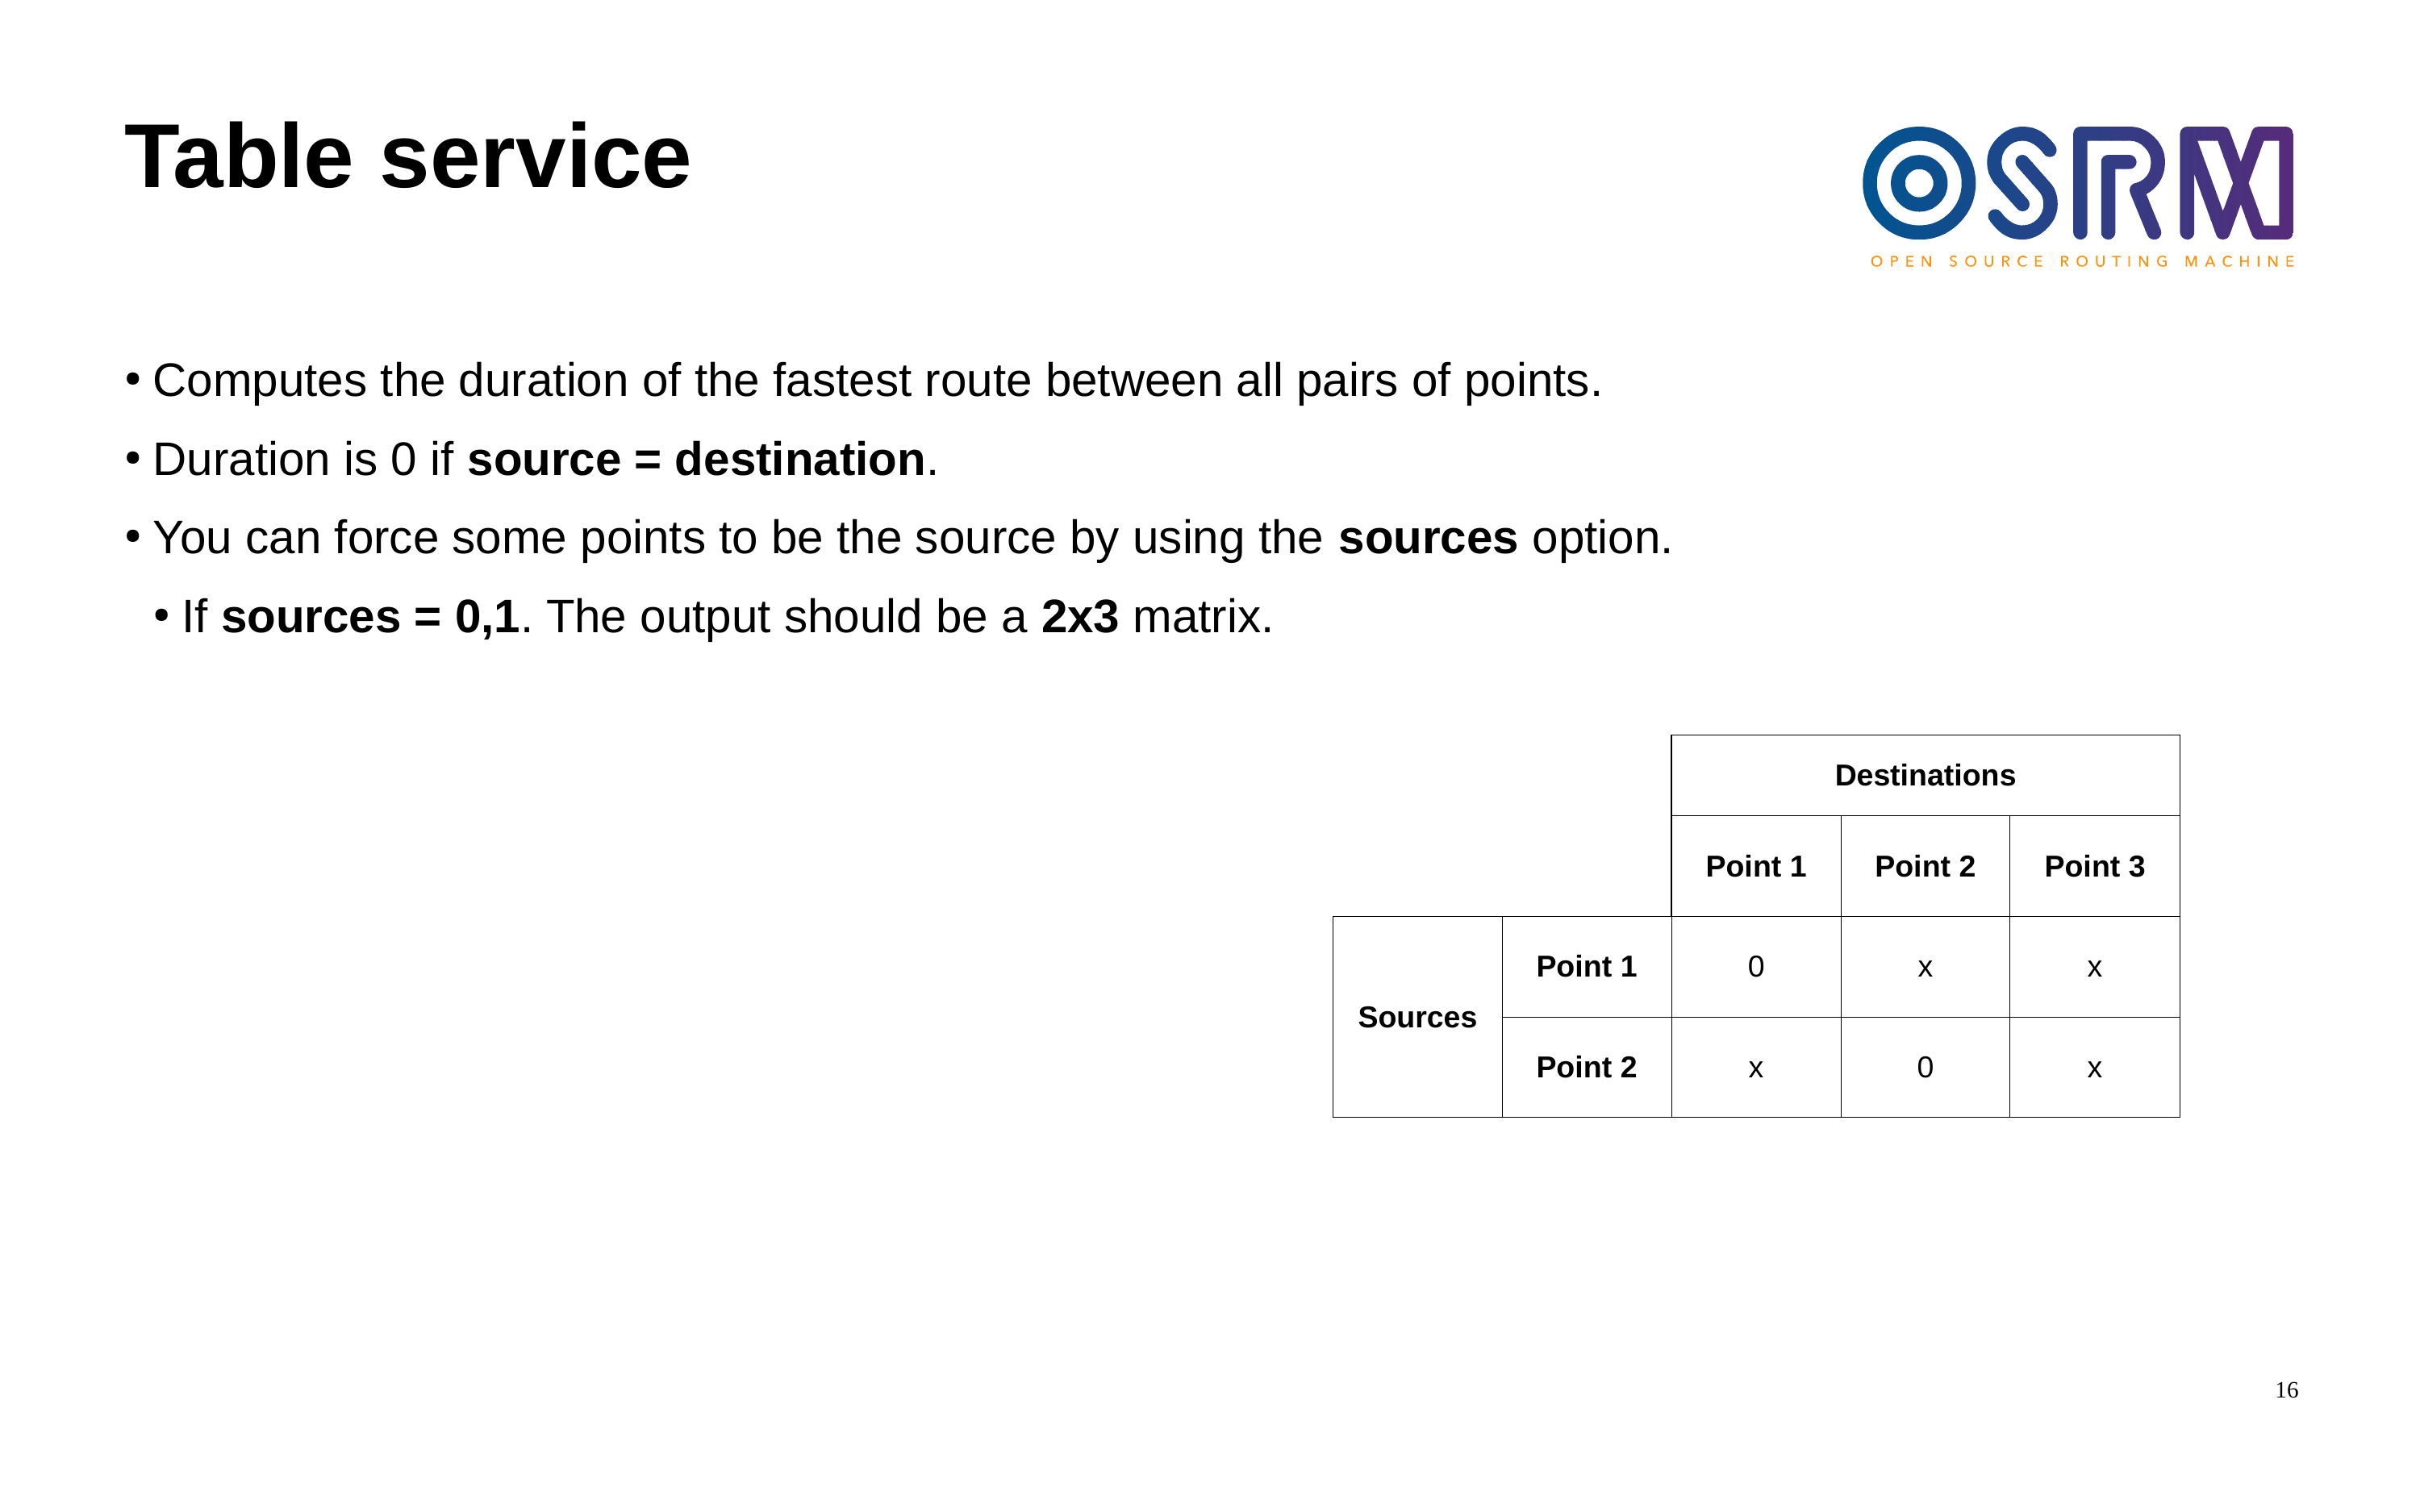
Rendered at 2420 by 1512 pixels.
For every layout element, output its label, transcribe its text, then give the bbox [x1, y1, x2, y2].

table_cell x [2010, 917, 2180, 1017]
table_header Destinations [1672, 735, 2180, 815]
table_cell [1333, 816, 1502, 916]
table_cell Point 2 [1842, 816, 2009, 916]
table_cell Point 3 [2010, 816, 2180, 916]
table_cell x [1842, 917, 2009, 1017]
table_header [1502, 735, 1671, 816]
table_cell 0 [1842, 1018, 2009, 1117]
table_cell Point 2 [1503, 1018, 1671, 1117]
table_cell [1502, 816, 1671, 916]
text_box Table service [112, 61, 1199, 251]
text_box Computes the duration of the fastest route between all pairs of points. Duration is 0 if source = destination. You can force some points to be the source by using the sources option. If sources = 0,1. The output should be a 2x3 matrix. [112, 322, 1715, 648]
picture [1856, 122, 2300, 273]
table_cell Point 1 [1672, 816, 1841, 916]
table_cell x [1672, 1018, 1841, 1117]
table_cell Point 1 [1503, 917, 1671, 1017]
table_cell 0 [1672, 917, 1841, 1017]
table_cell Sources [1333, 917, 1502, 1117]
table_cell x [2010, 1018, 2180, 1117]
table_header [1333, 735, 1502, 816]
